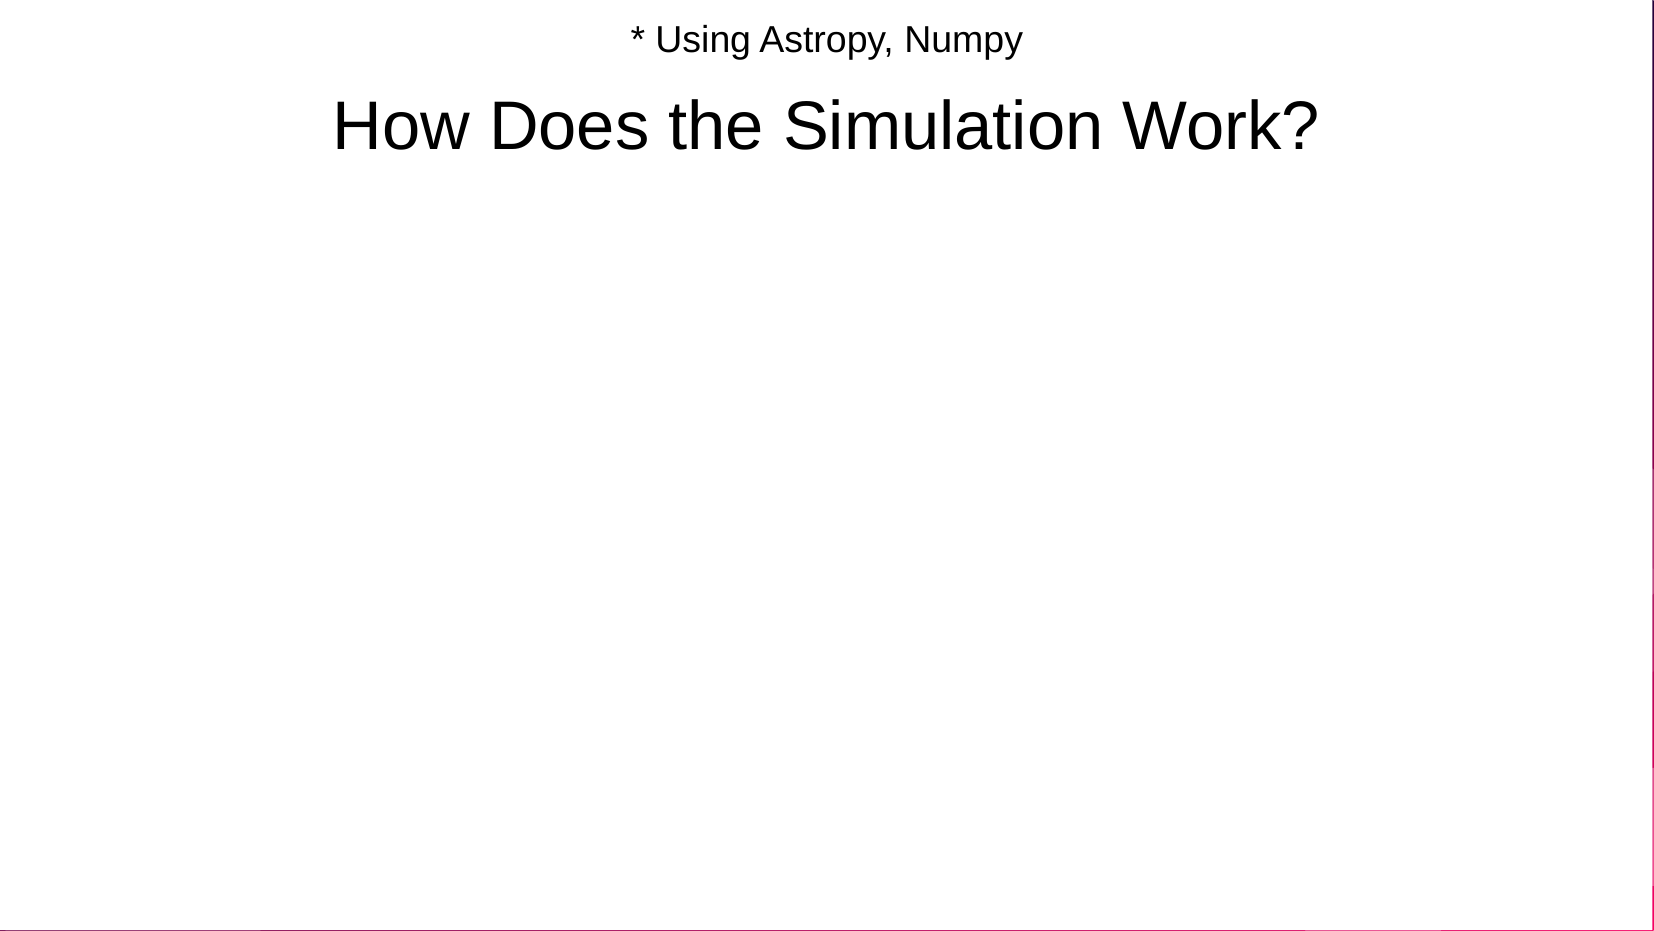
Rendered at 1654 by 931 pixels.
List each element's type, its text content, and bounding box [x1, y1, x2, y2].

text_box * Using Astropy, Numpy [545, 0, 1109, 96]
title How Does the Simulation Work? [88, 44, 1565, 207]
